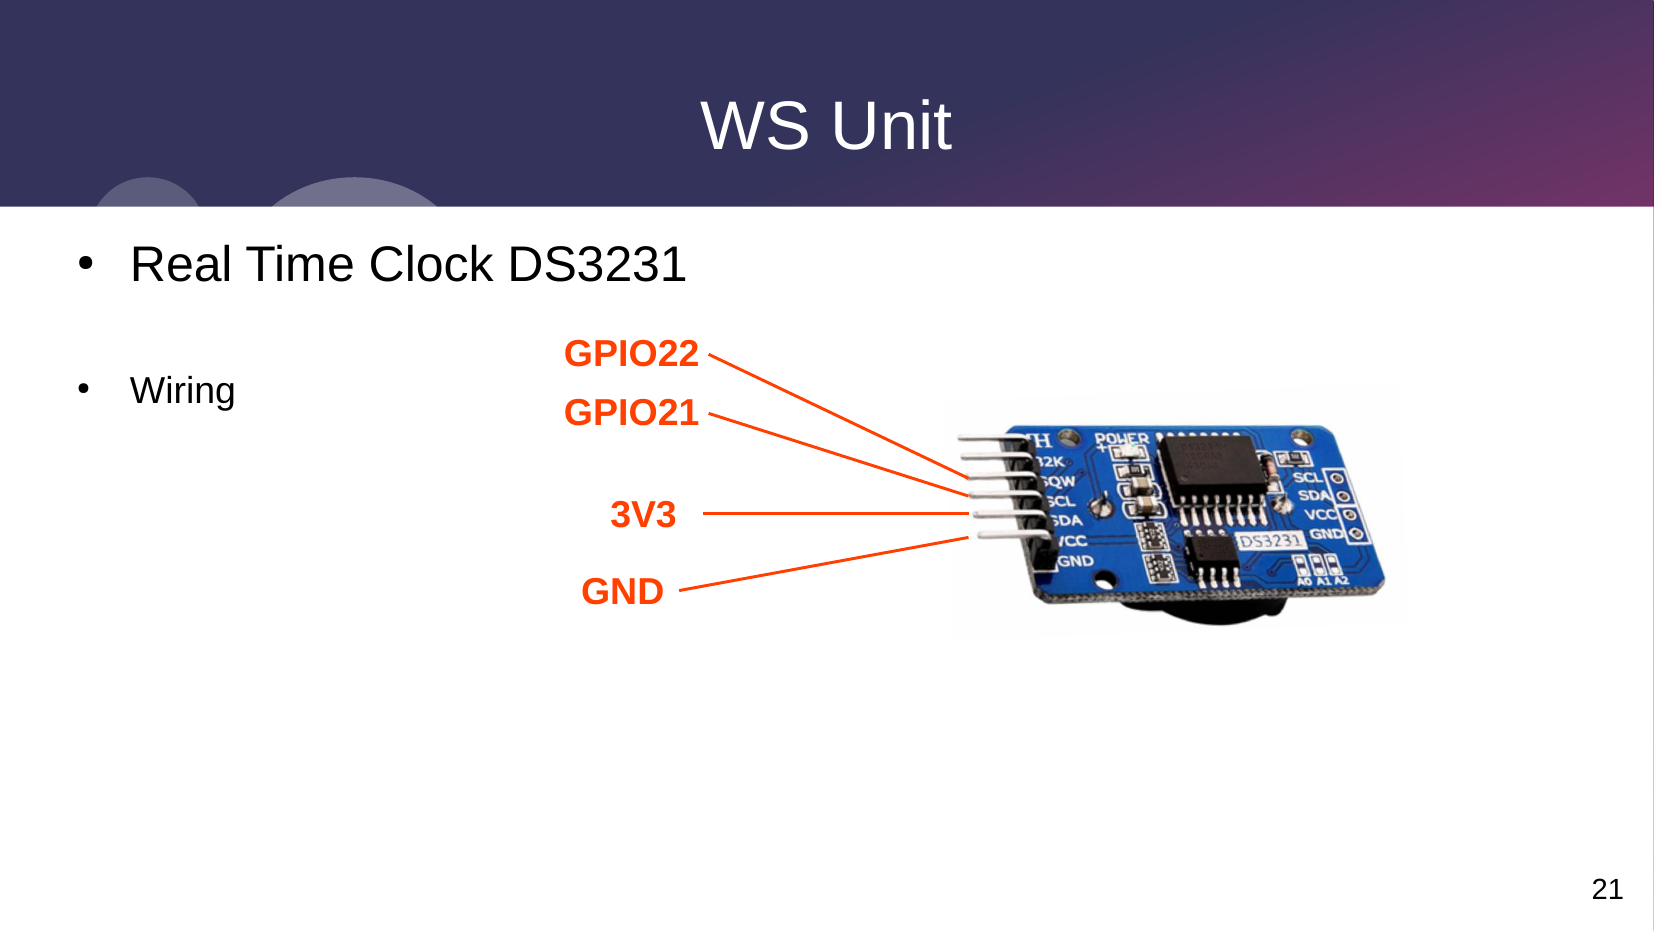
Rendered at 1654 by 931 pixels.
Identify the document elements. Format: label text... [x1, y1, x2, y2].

title WS Unit [88, 44, 1565, 207]
list Real Time Clock DS3231 Wiring [59, 236, 1536, 827]
text_box GPIO21 [549, 383, 732, 443]
text_box 3V3 [595, 486, 692, 544]
picture [944, 383, 1408, 640]
text_box GPIO22 [549, 324, 732, 383]
text_box GND [566, 563, 680, 621]
